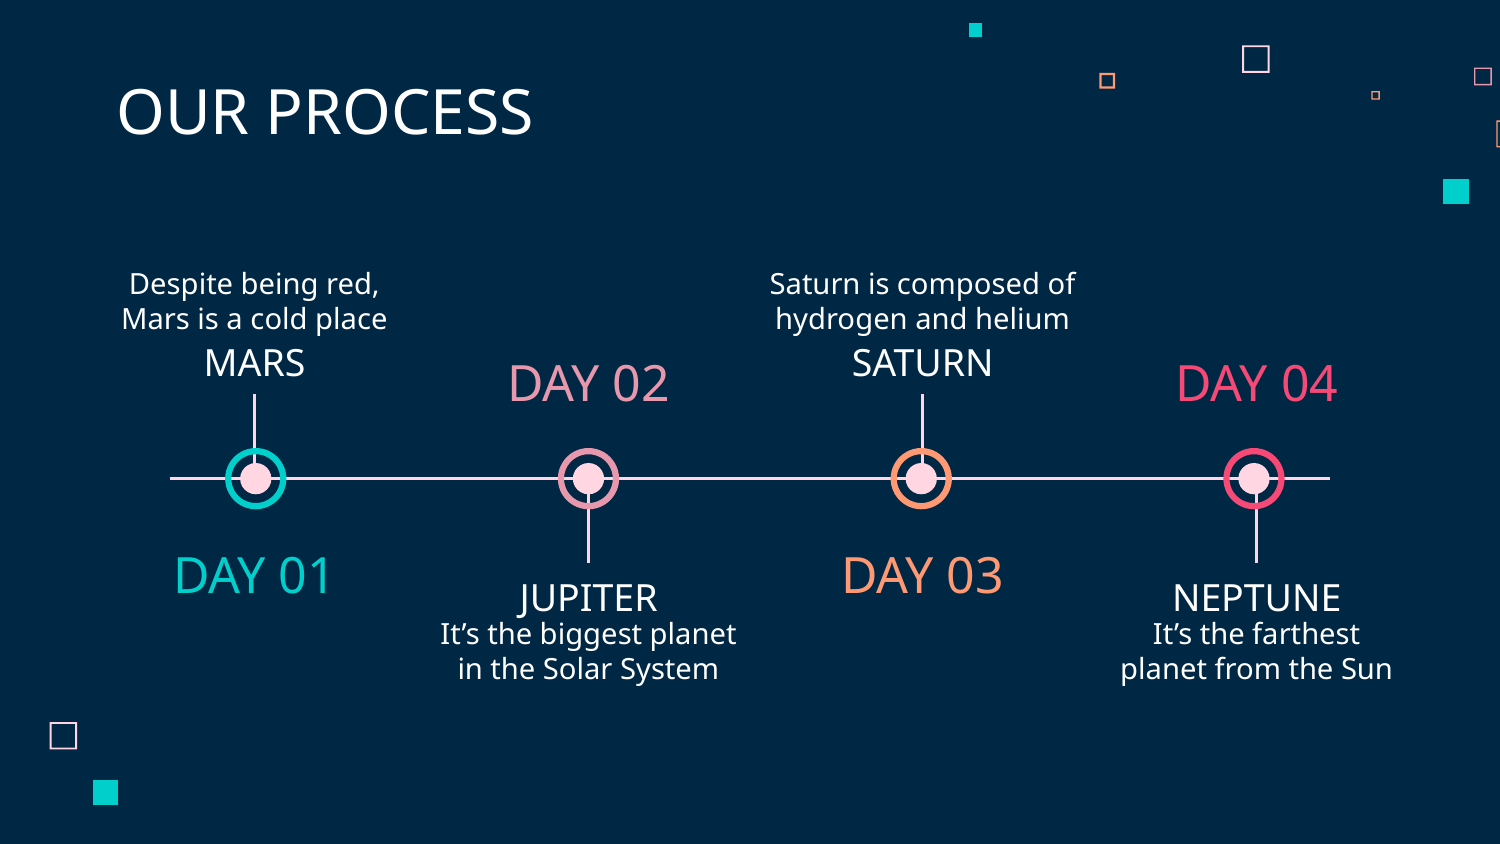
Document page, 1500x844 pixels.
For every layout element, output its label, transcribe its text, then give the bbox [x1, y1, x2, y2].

text_box [1223, 447, 1285, 510]
title DAY 02 [483, 346, 695, 417]
title DAY 03 [817, 538, 1029, 609]
subtitle Saturn is composed of hydrogen and helium [749, 244, 1096, 351]
title SATURN [768, 351, 1077, 395]
title JUPITER [434, 564, 743, 600]
text_box [557, 447, 620, 510]
title DAY 04 [1151, 346, 1363, 417]
title OUR PROCESS [101, 67, 878, 163]
title NEPTUNE [1102, 564, 1412, 600]
subtitle It’s the farthest planet from the Sun [1102, 600, 1412, 707]
subtitle Despite being red, Mars is a cold place [100, 244, 409, 351]
text_box [890, 447, 952, 510]
subtitle It’s the biggest planet in the Solar System [415, 600, 762, 707]
title MARS [100, 351, 409, 395]
text_box [225, 447, 287, 510]
title DAY 01 [148, 538, 360, 609]
